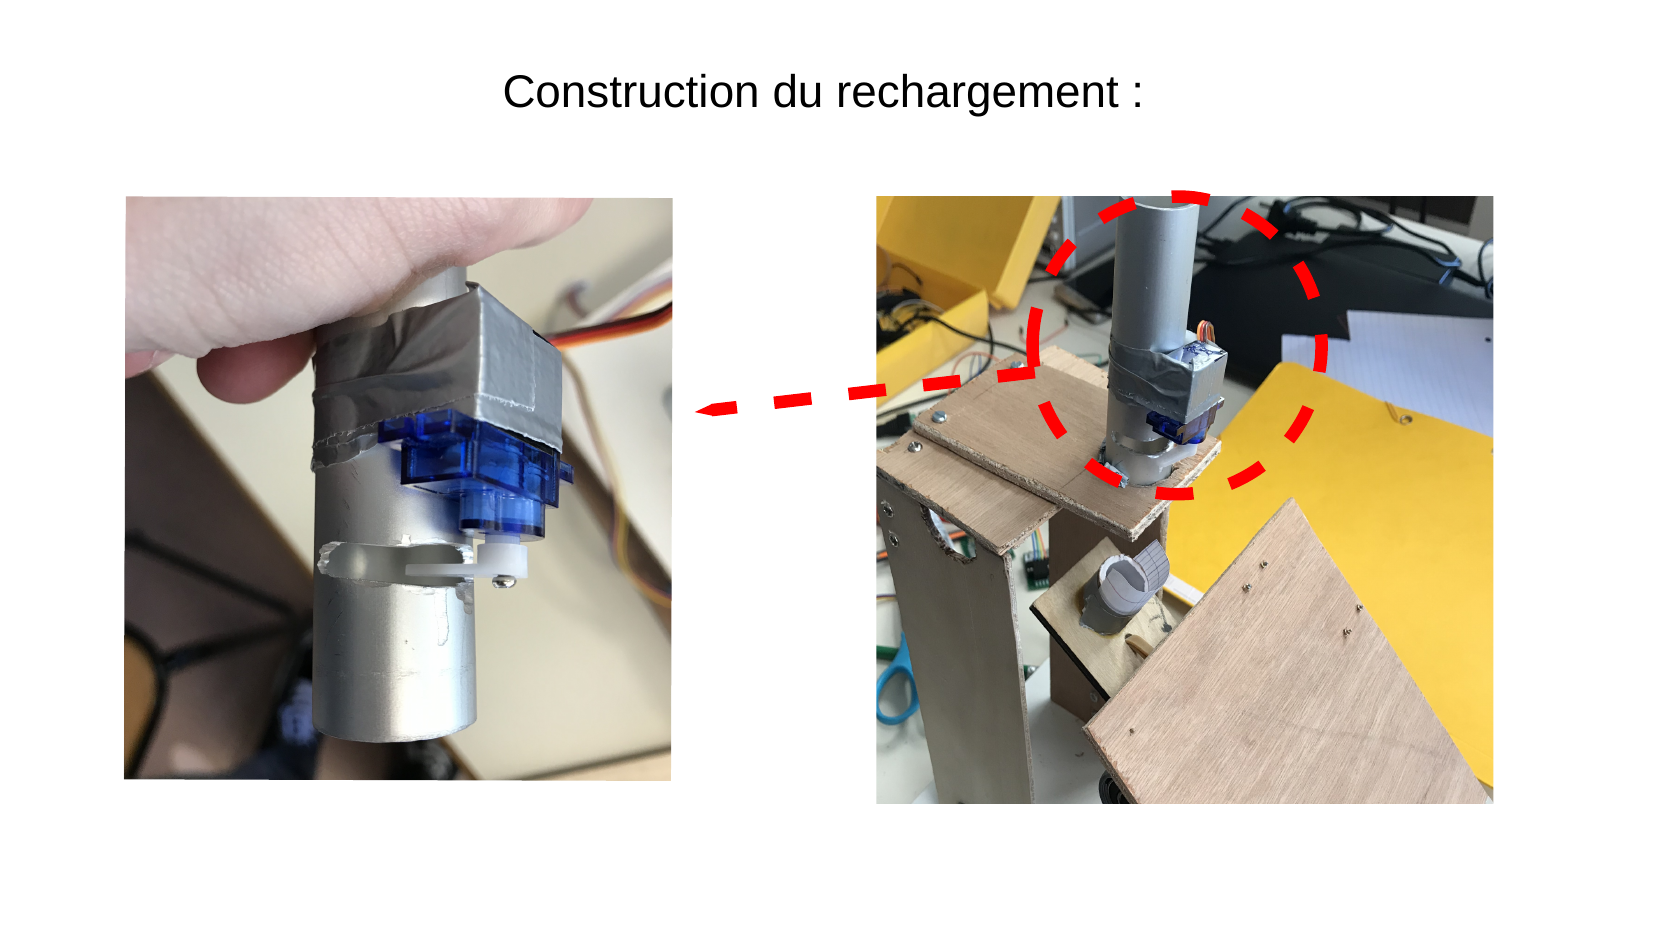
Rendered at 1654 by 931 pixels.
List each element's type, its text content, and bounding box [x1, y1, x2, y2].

picture [123, 196, 673, 781]
picture [876, 196, 1494, 804]
text_box Construction du rechargement : [487, 58, 1166, 128]
